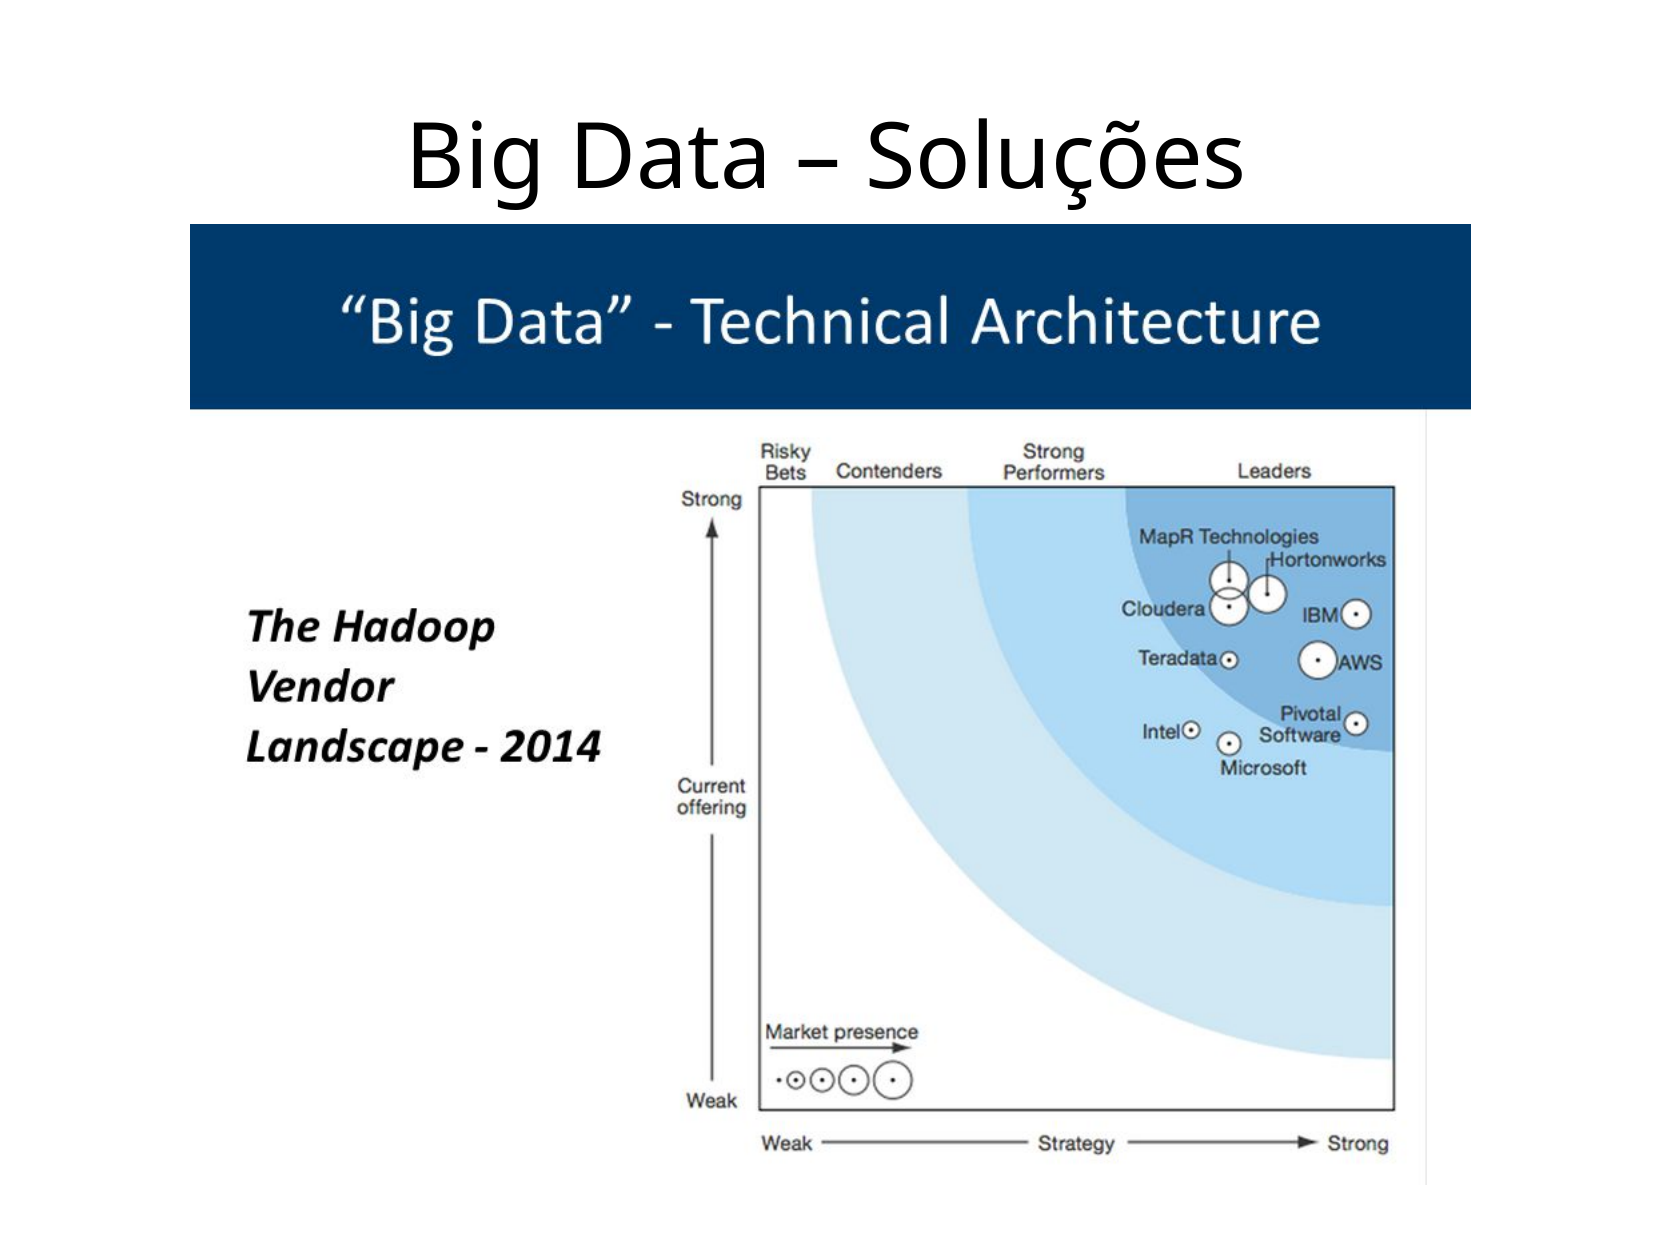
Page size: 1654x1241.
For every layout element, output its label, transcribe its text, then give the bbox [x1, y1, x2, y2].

picture [190, 224, 1471, 1185]
title Big Data – Soluções [82, 49, 1571, 257]
